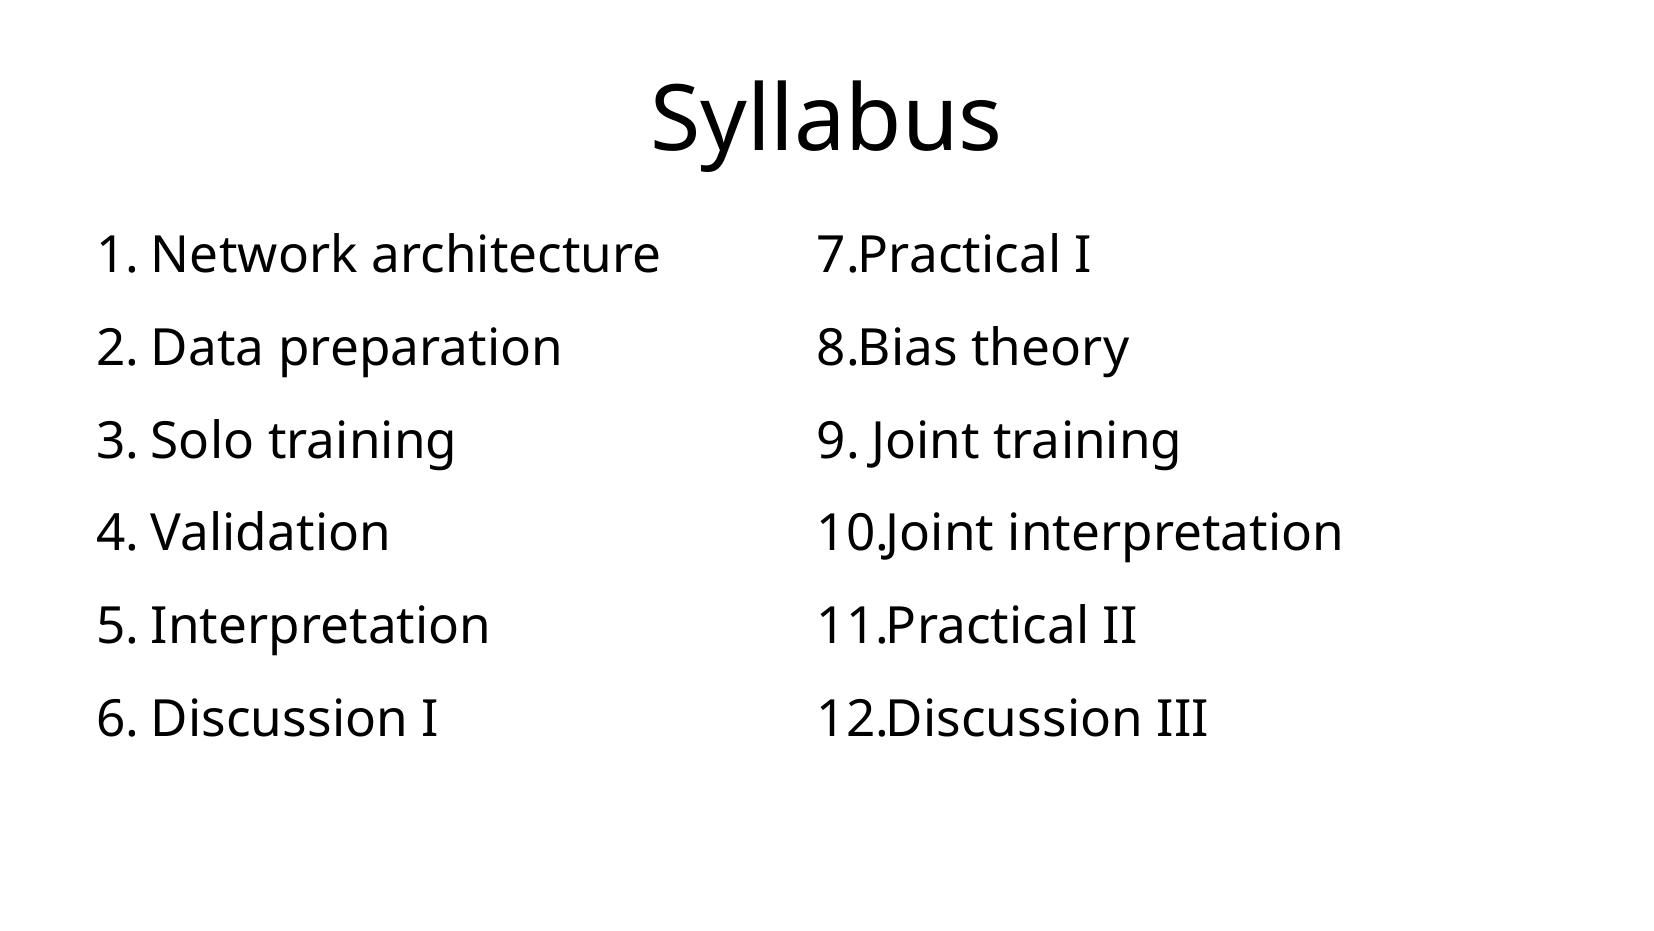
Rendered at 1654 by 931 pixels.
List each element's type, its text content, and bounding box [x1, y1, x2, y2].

list Network architecture Data preparation Solo training Validation Interpretation Discussion I [82, 217, 803, 758]
title Syllabus [82, 37, 1571, 193]
list Practical I Bias theory Joint training Joint interpretation Practical II Discussion III [803, 217, 1546, 758]
